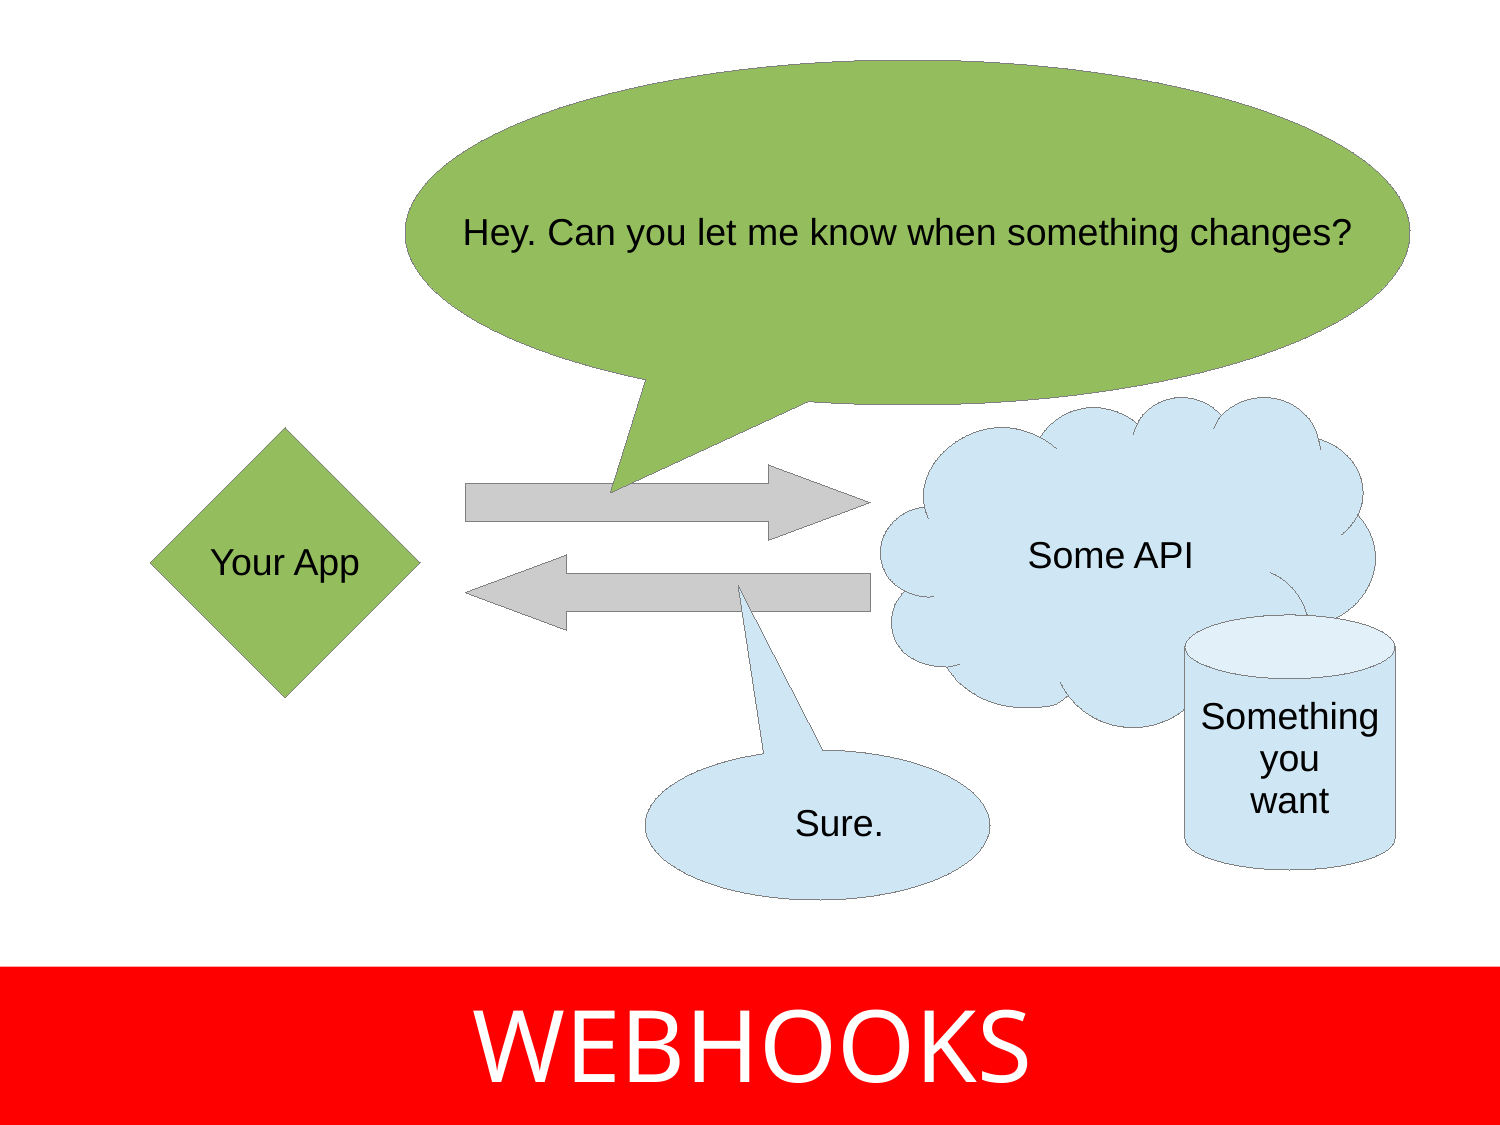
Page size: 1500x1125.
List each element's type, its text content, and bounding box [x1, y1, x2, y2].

text_box Hey. Can you let me know when something changes? [405, 60, 1411, 493]
text_box Some API [880, 397, 1376, 728]
list WEBHOOKS [28, 974, 1478, 1111]
text_box Sure. [780, 795, 901, 852]
text_box [465, 554, 991, 901]
text_box Something you want [1184, 647, 1396, 871]
text_box [465, 464, 871, 541]
text_box Your App [150, 427, 421, 698]
